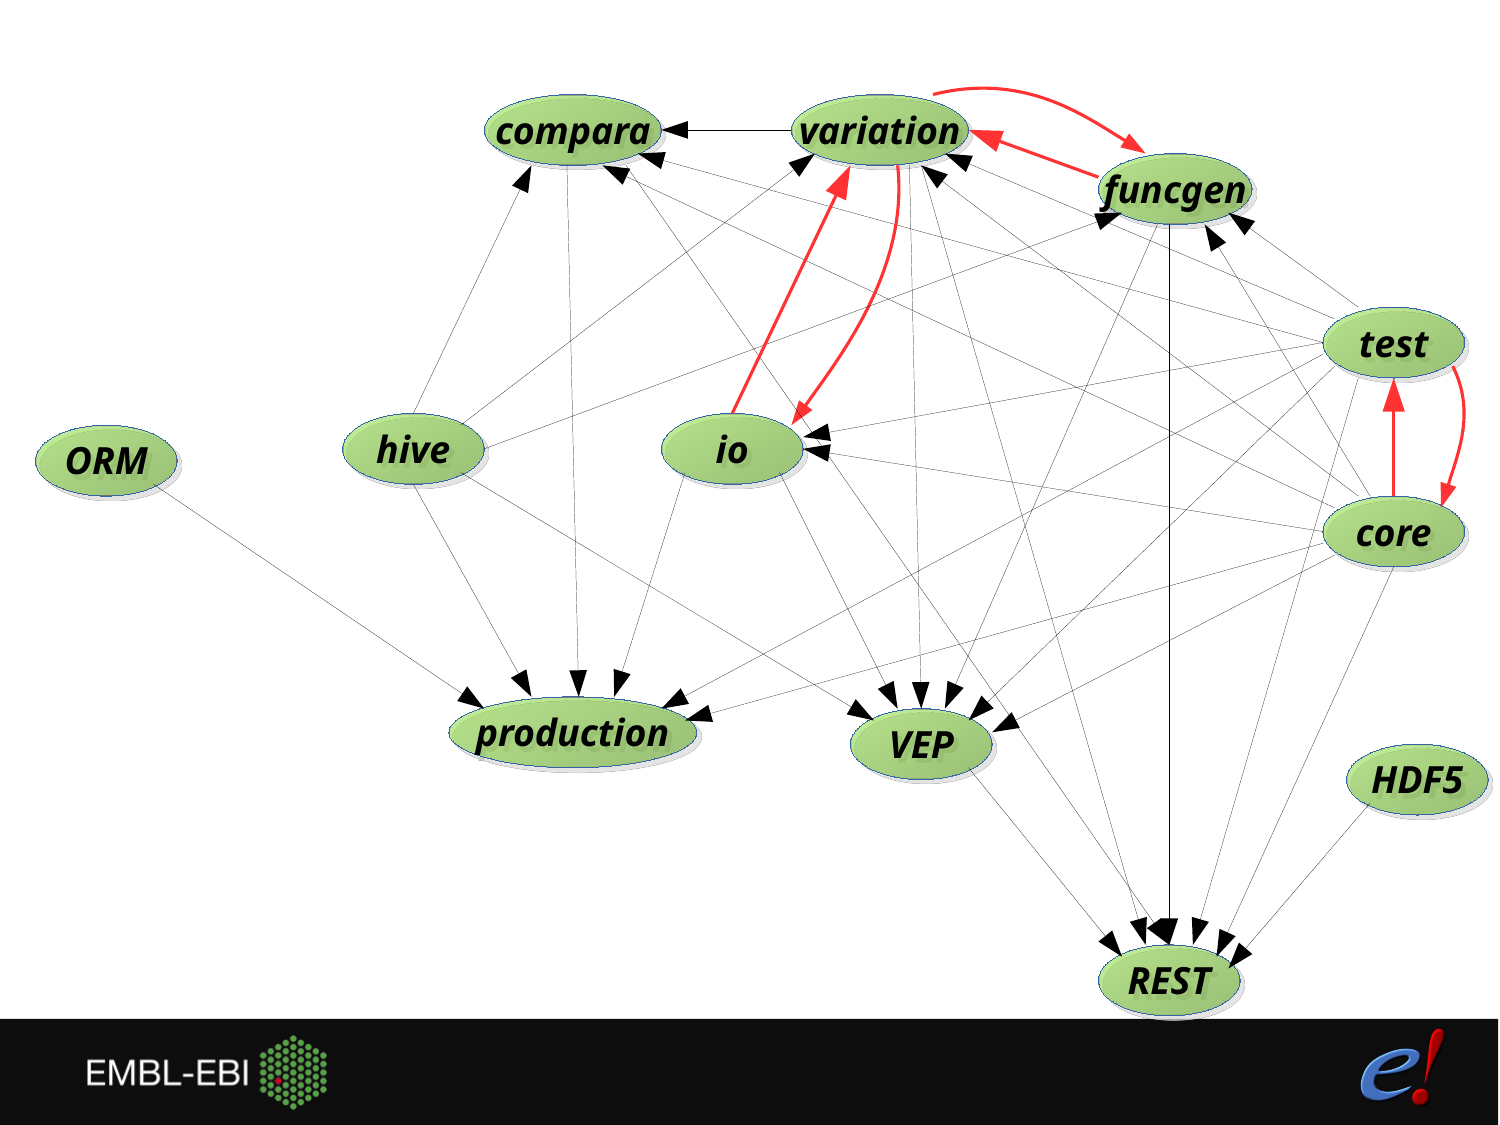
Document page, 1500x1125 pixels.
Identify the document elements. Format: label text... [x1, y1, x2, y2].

text_box compara [484, 94, 662, 166]
text_box funcgen [1098, 153, 1253, 225]
picture [87, 1035, 327, 1110]
text_box REST [1098, 944, 1241, 1016]
picture [1357, 1026, 1448, 1112]
text_box test [1322, 307, 1465, 378]
text_box ORM [35, 425, 178, 497]
text_box VEP [850, 708, 993, 780]
text_box production [448, 696, 697, 768]
text_box hive [342, 413, 485, 485]
text_box HDF5 [1346, 744, 1489, 816]
text_box variation [791, 94, 969, 166]
text_box io [661, 413, 804, 485]
text_box core [1322, 496, 1465, 567]
